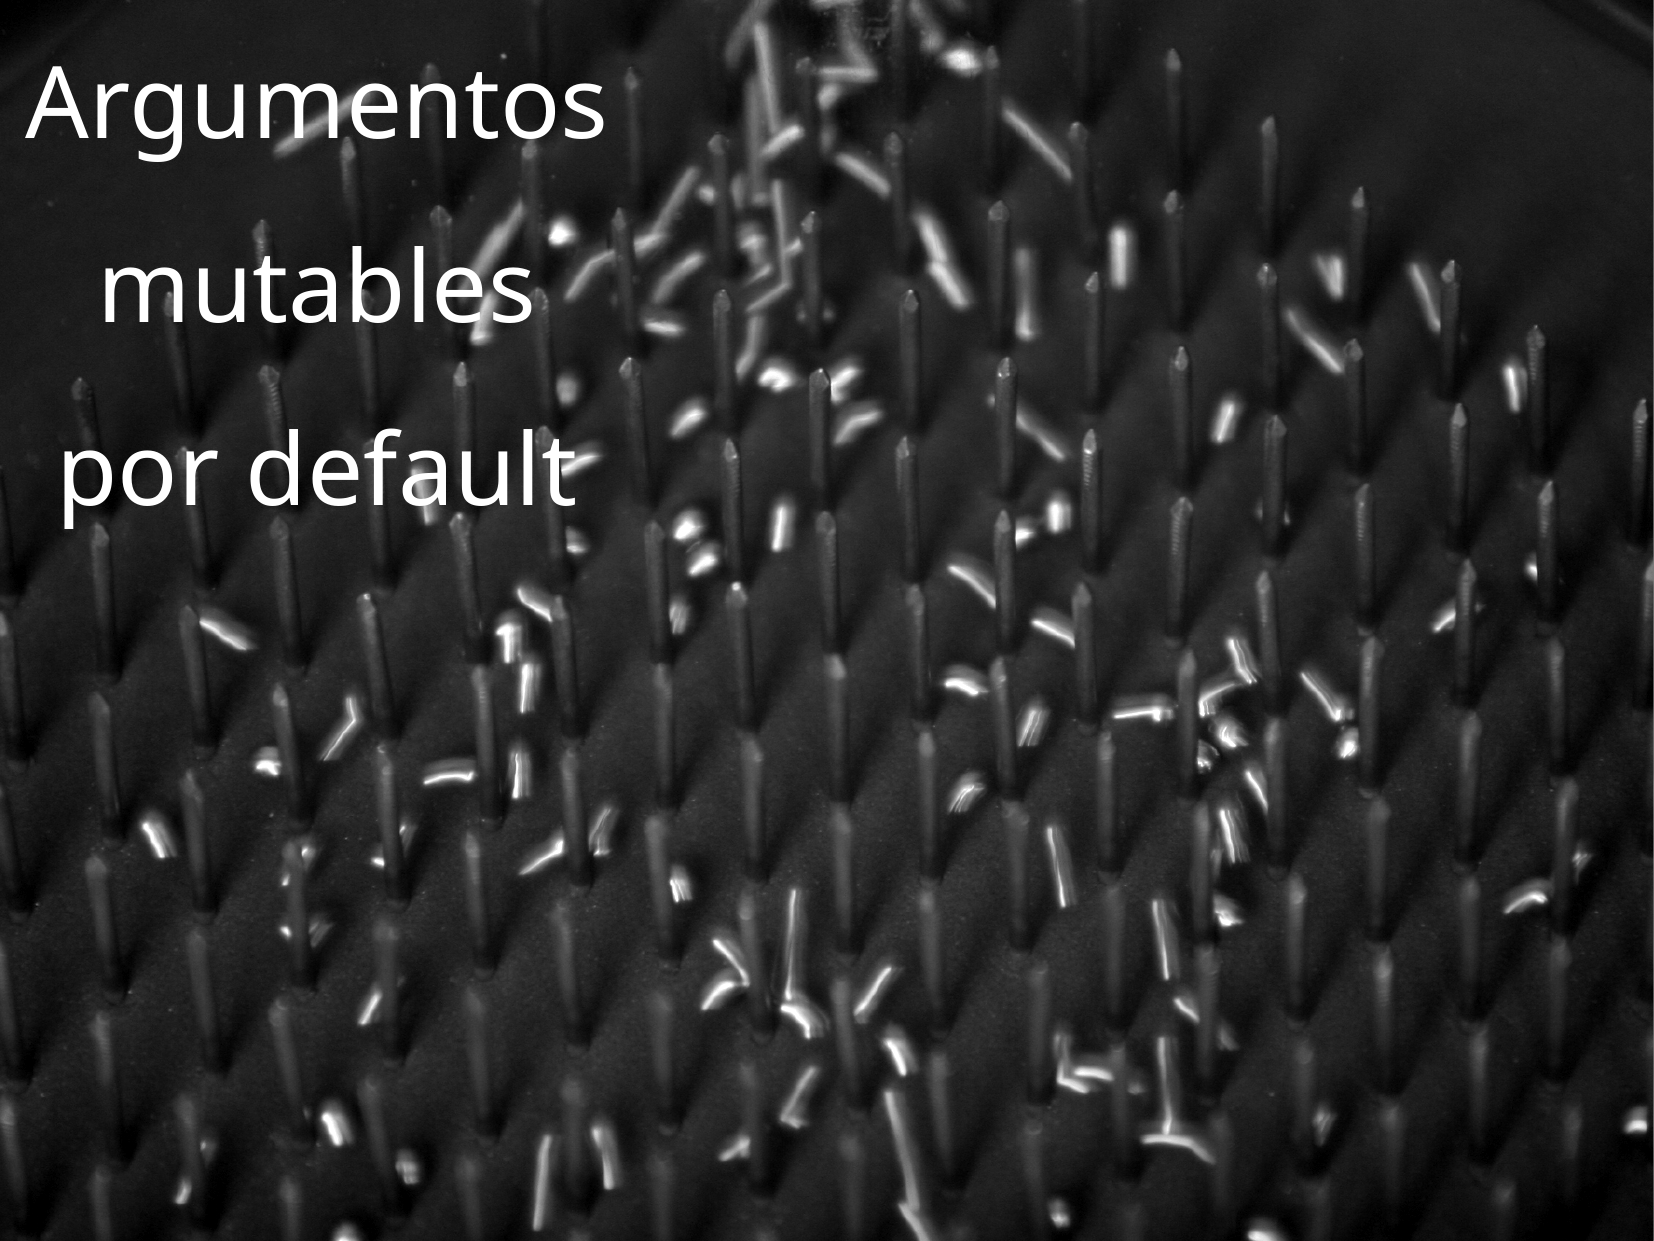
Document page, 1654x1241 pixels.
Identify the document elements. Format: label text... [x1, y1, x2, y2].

picture [0, 0, 1654, 1241]
text_box Argumentos mutables por default [10, 24, 602, 471]
